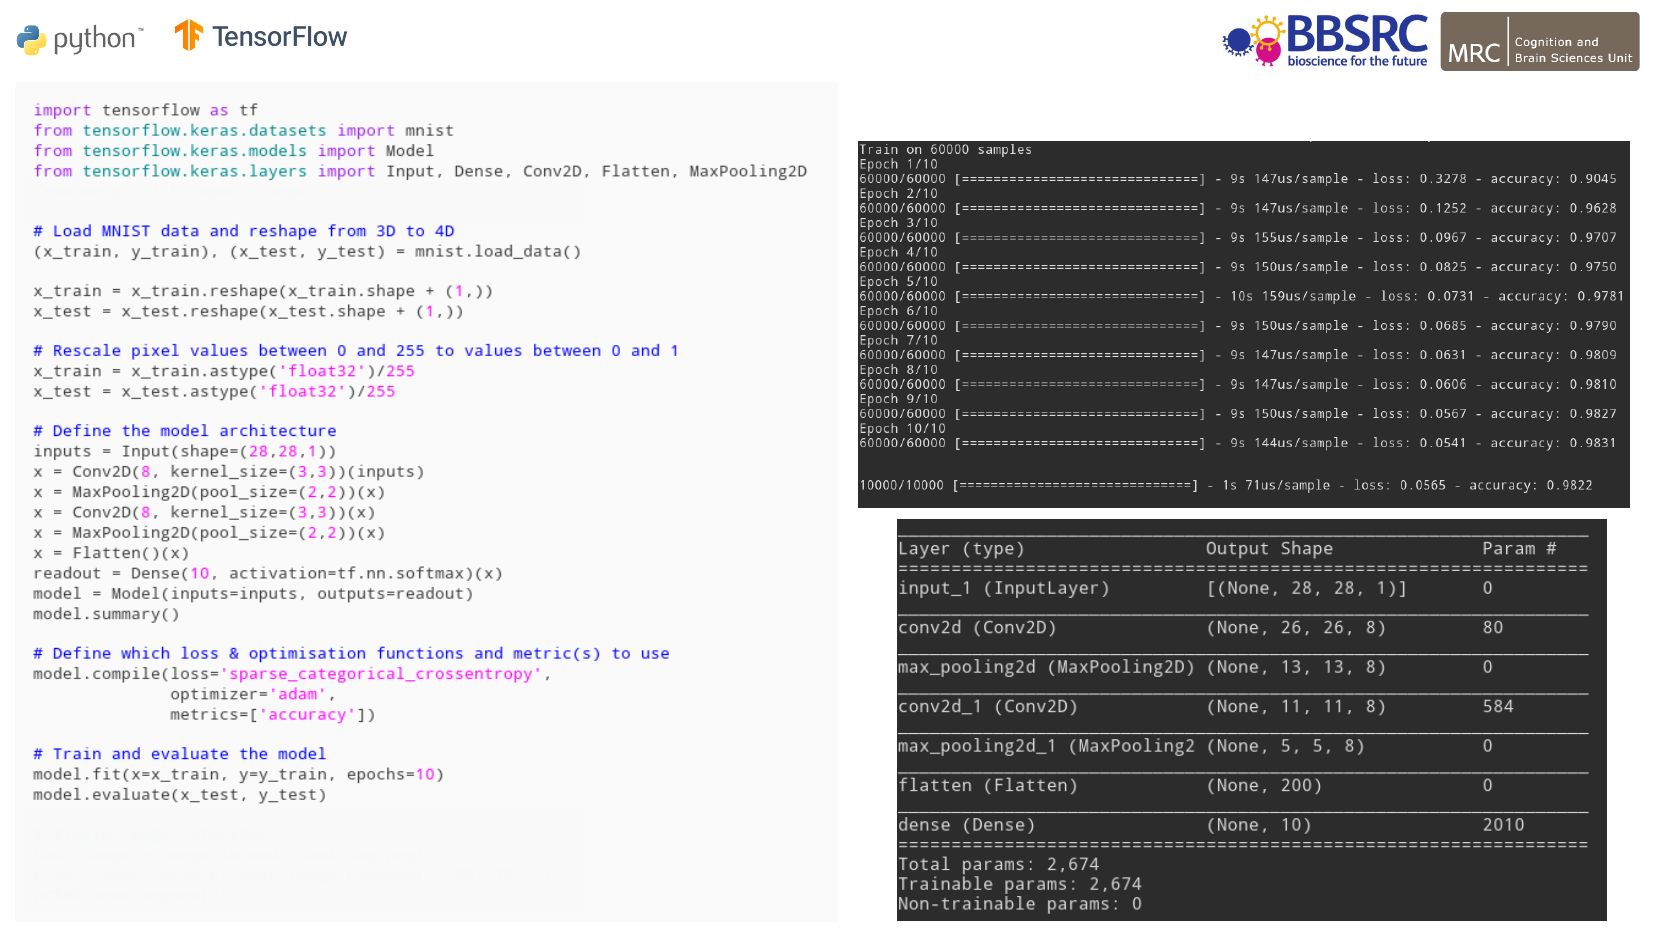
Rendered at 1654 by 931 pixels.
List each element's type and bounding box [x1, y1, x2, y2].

picture [155, 0, 367, 71]
picture [858, 141, 1630, 508]
picture [897, 519, 1607, 921]
picture [1217, 11, 1431, 67]
picture [1440, 11, 1640, 71]
picture [15, 82, 838, 922]
picture [15, 23, 154, 65]
